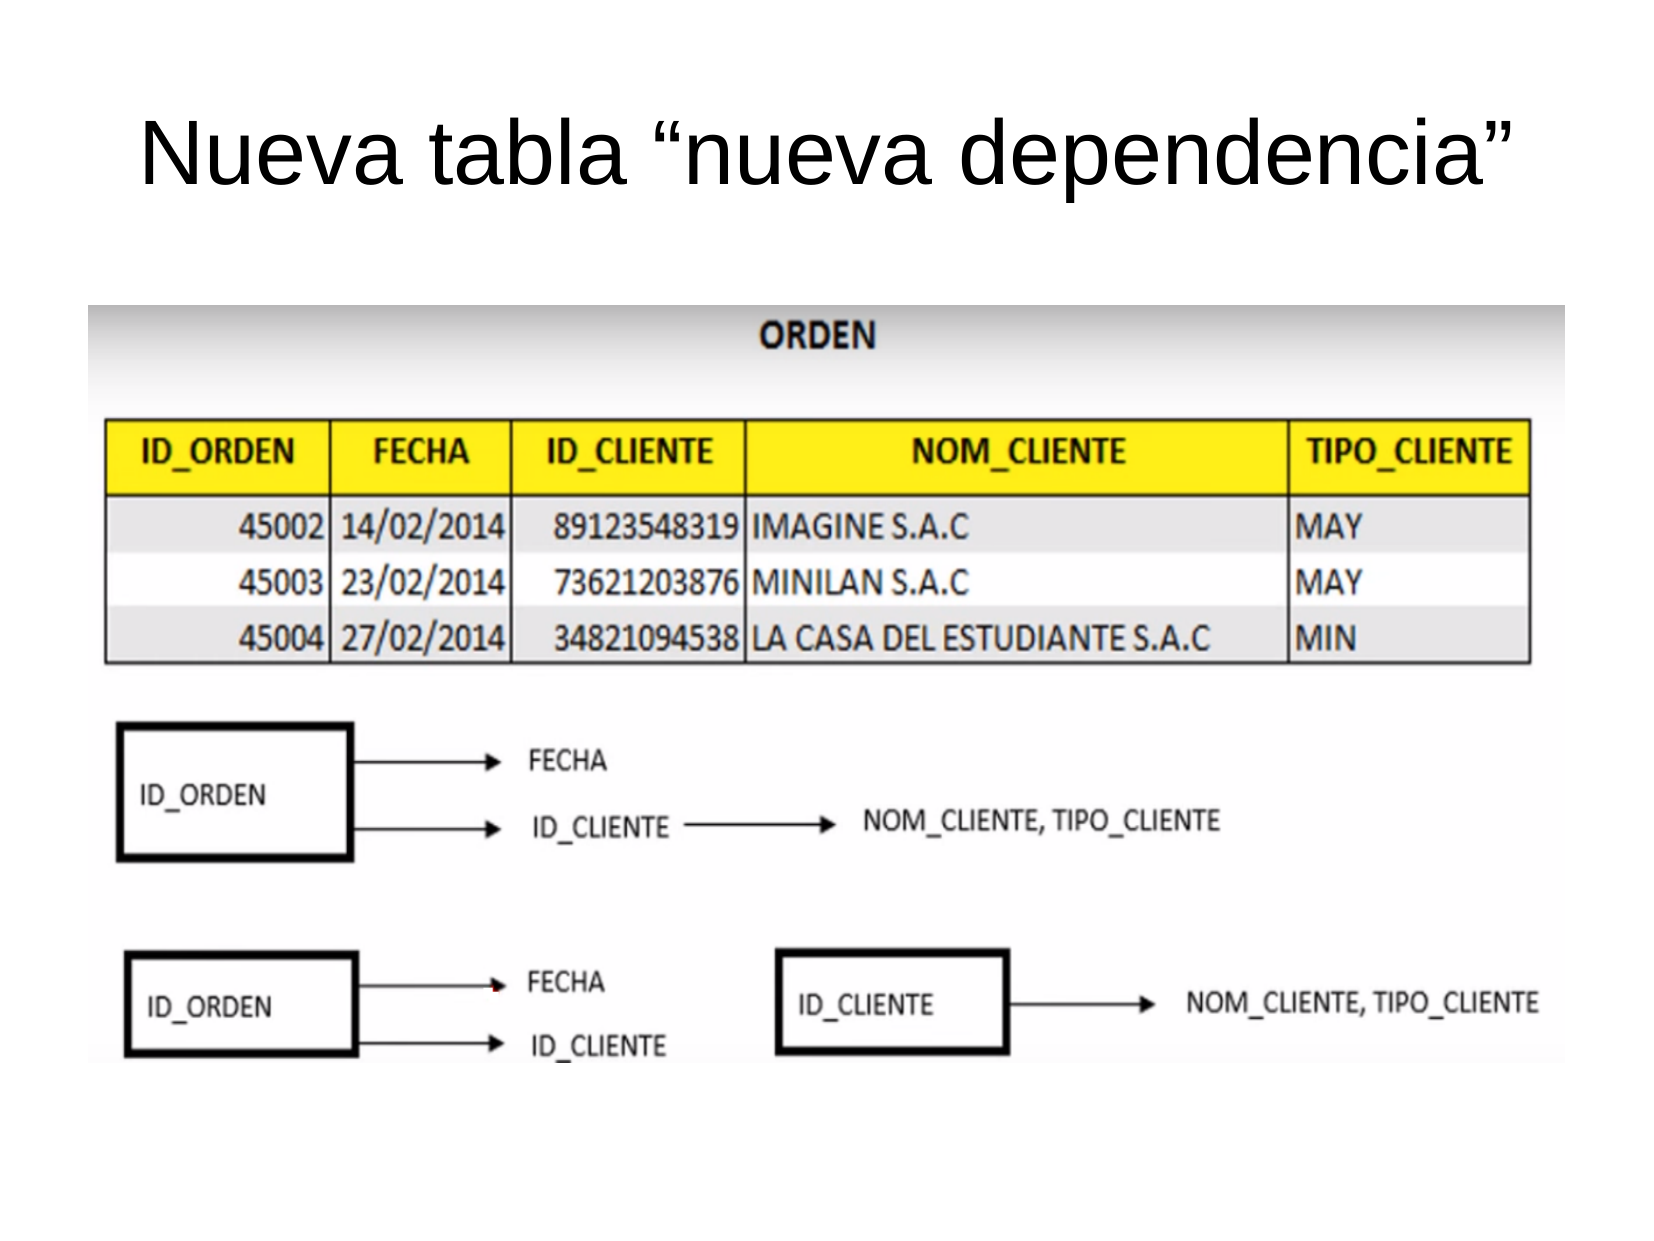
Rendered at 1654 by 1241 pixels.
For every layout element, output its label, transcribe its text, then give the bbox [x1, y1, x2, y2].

picture [88, 305, 1565, 1063]
title Nueva tabla “nueva dependencia” [82, 49, 1571, 257]
